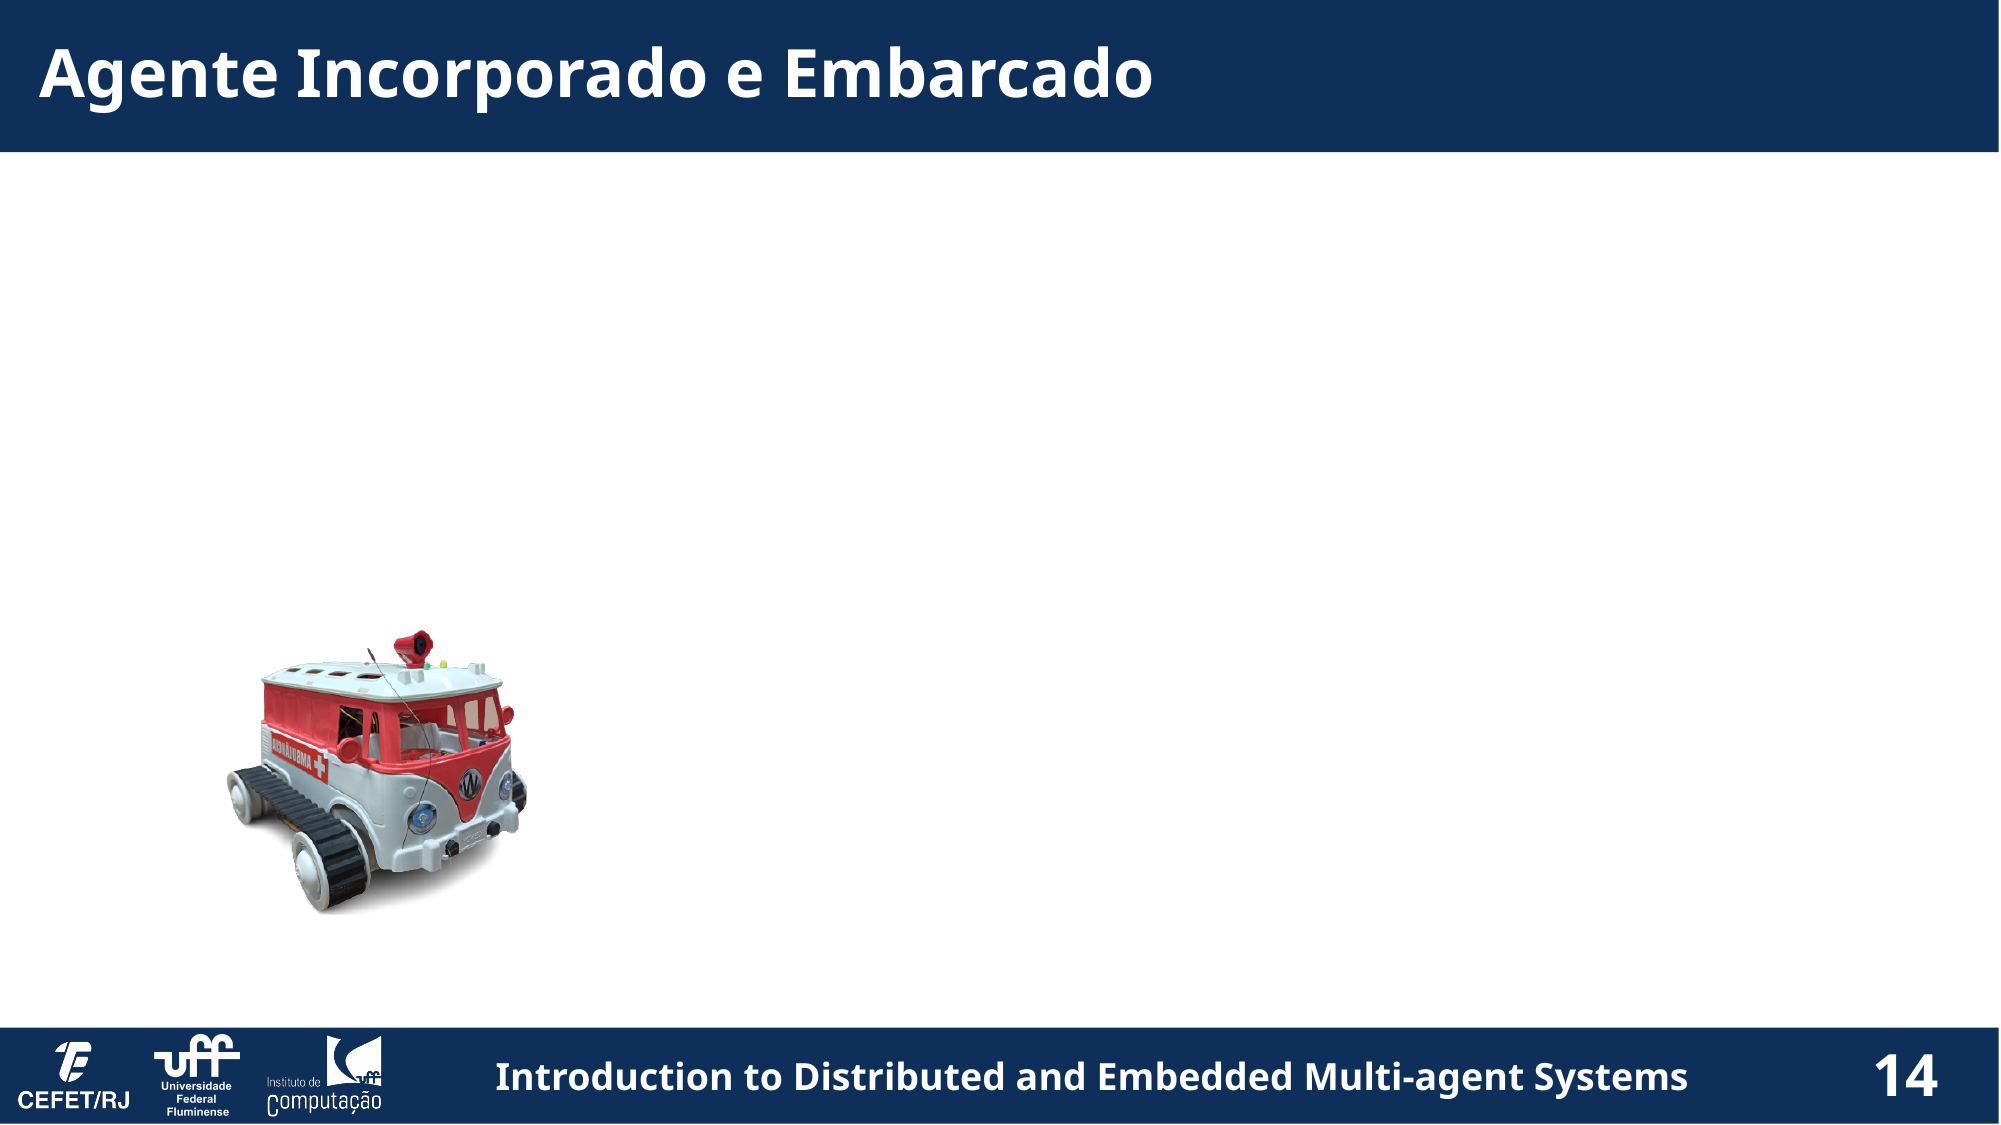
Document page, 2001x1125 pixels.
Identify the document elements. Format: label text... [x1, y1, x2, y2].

picture [222, 628, 532, 915]
text_box Agente Incorporado e Embarcado [25, 23, 1999, 119]
picture [265, 1033, 383, 1117]
picture [153, 1033, 241, 1121]
picture [18, 1021, 129, 1125]
